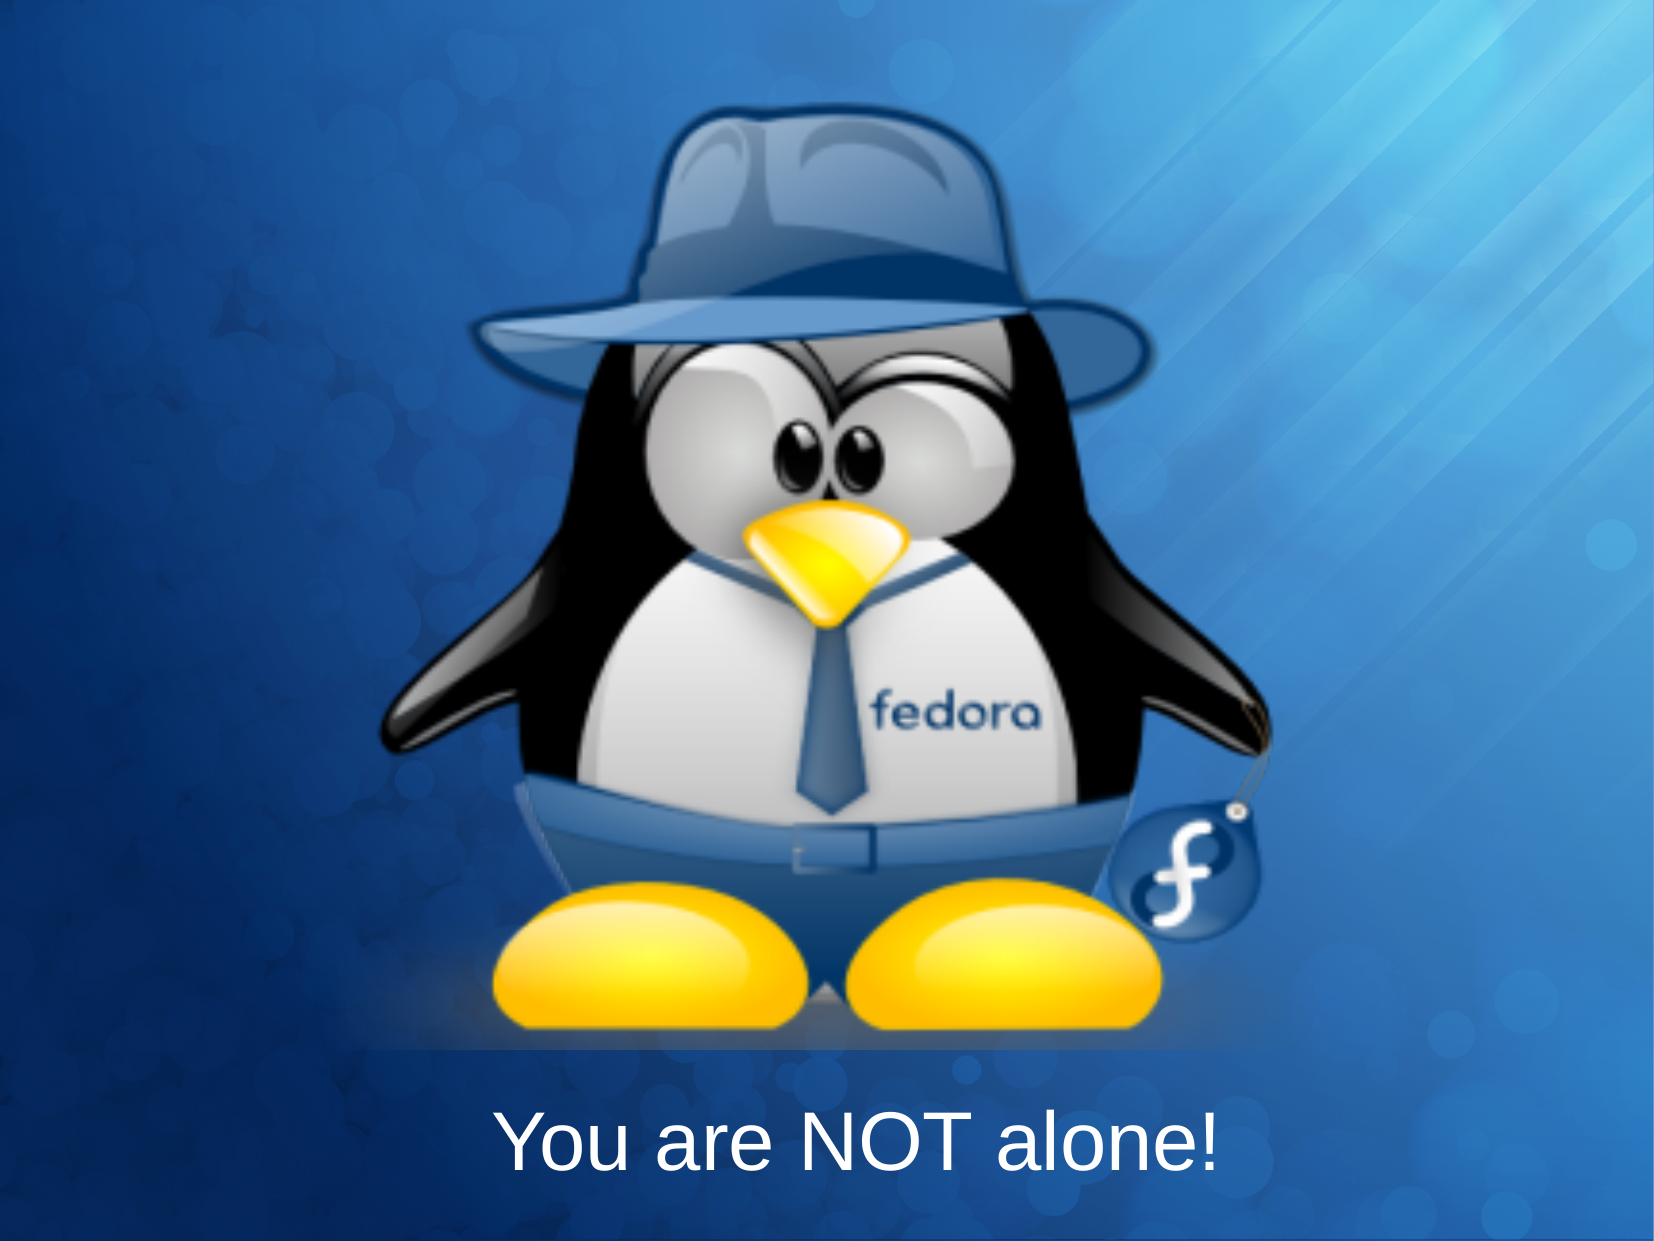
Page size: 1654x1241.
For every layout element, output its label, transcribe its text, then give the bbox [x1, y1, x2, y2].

picture [0, 0, 1654, 1241]
text_box You are NOT alone! [476, 1087, 1238, 1196]
